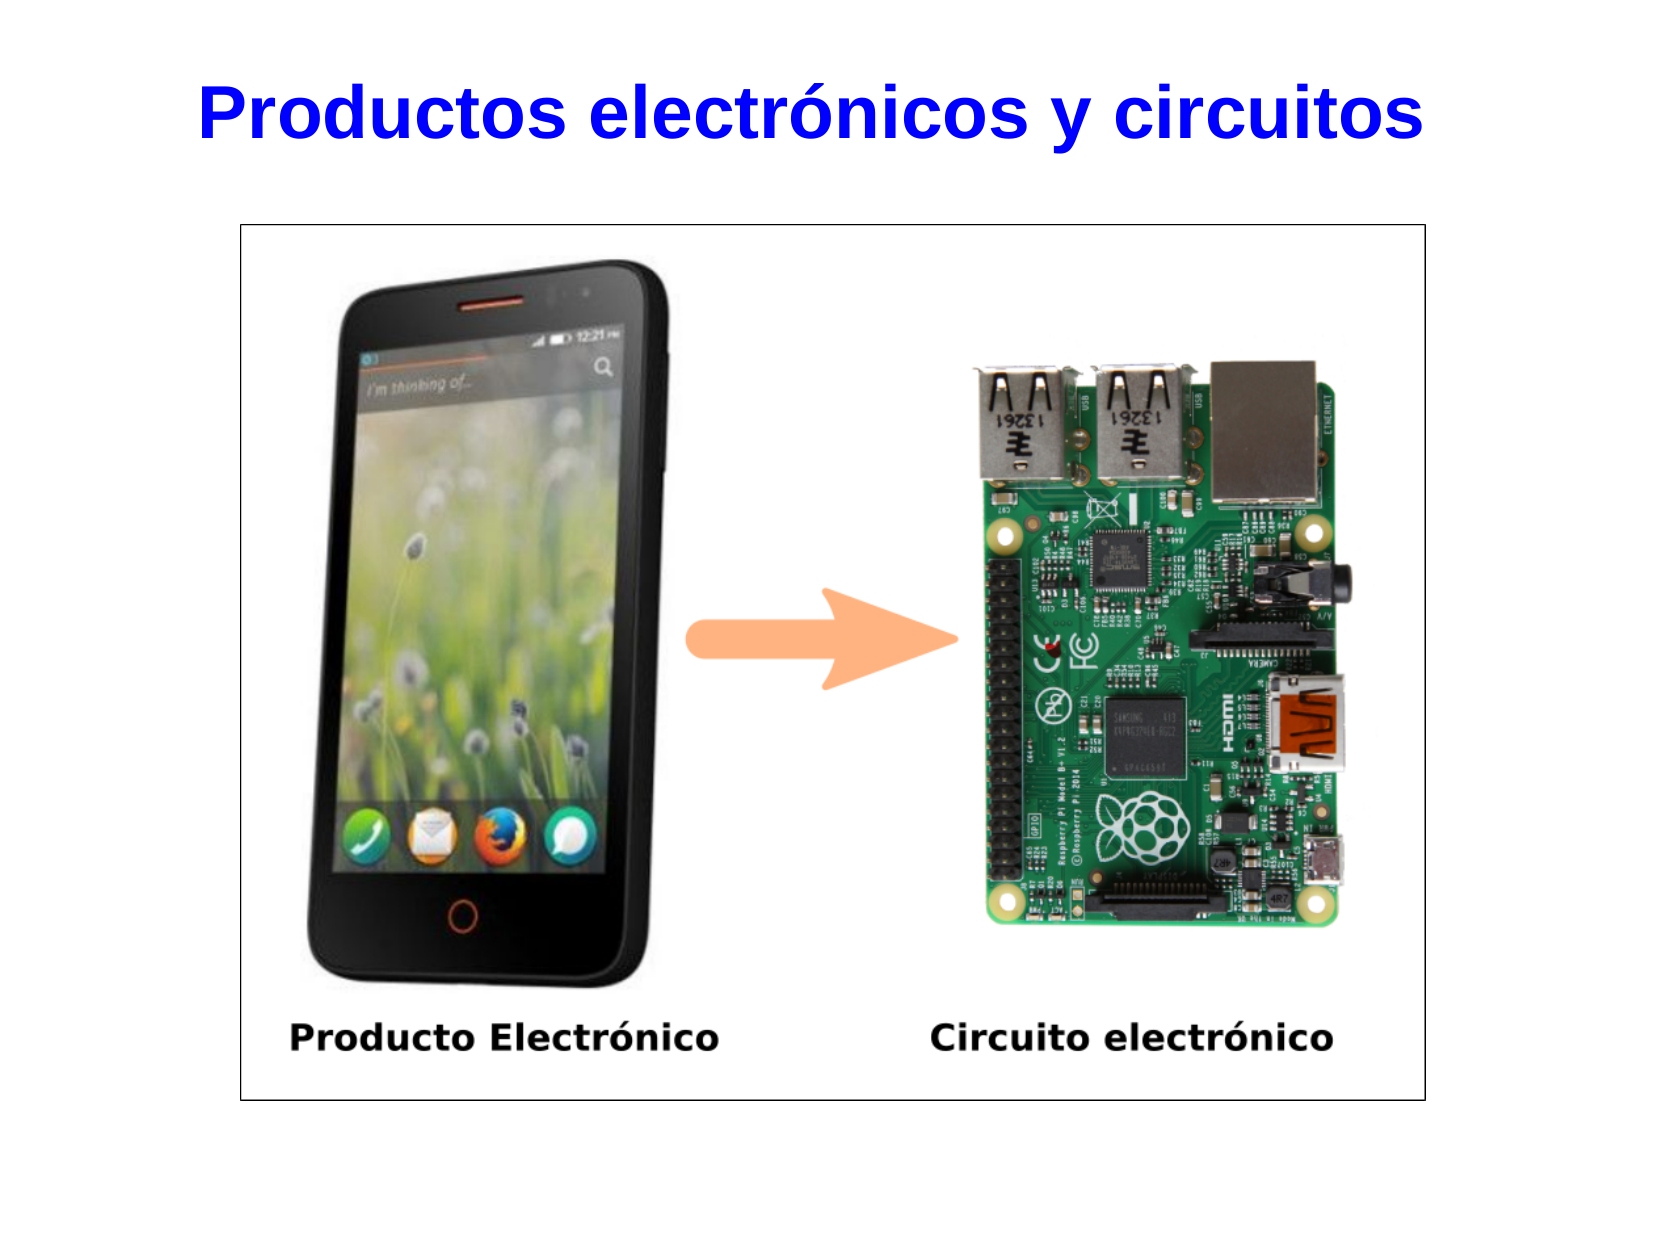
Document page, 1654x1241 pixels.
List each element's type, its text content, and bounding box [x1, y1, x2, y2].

text_box Productos electrónicos y circuitos [64, 59, 1561, 166]
picture [240, 224, 1426, 1101]
